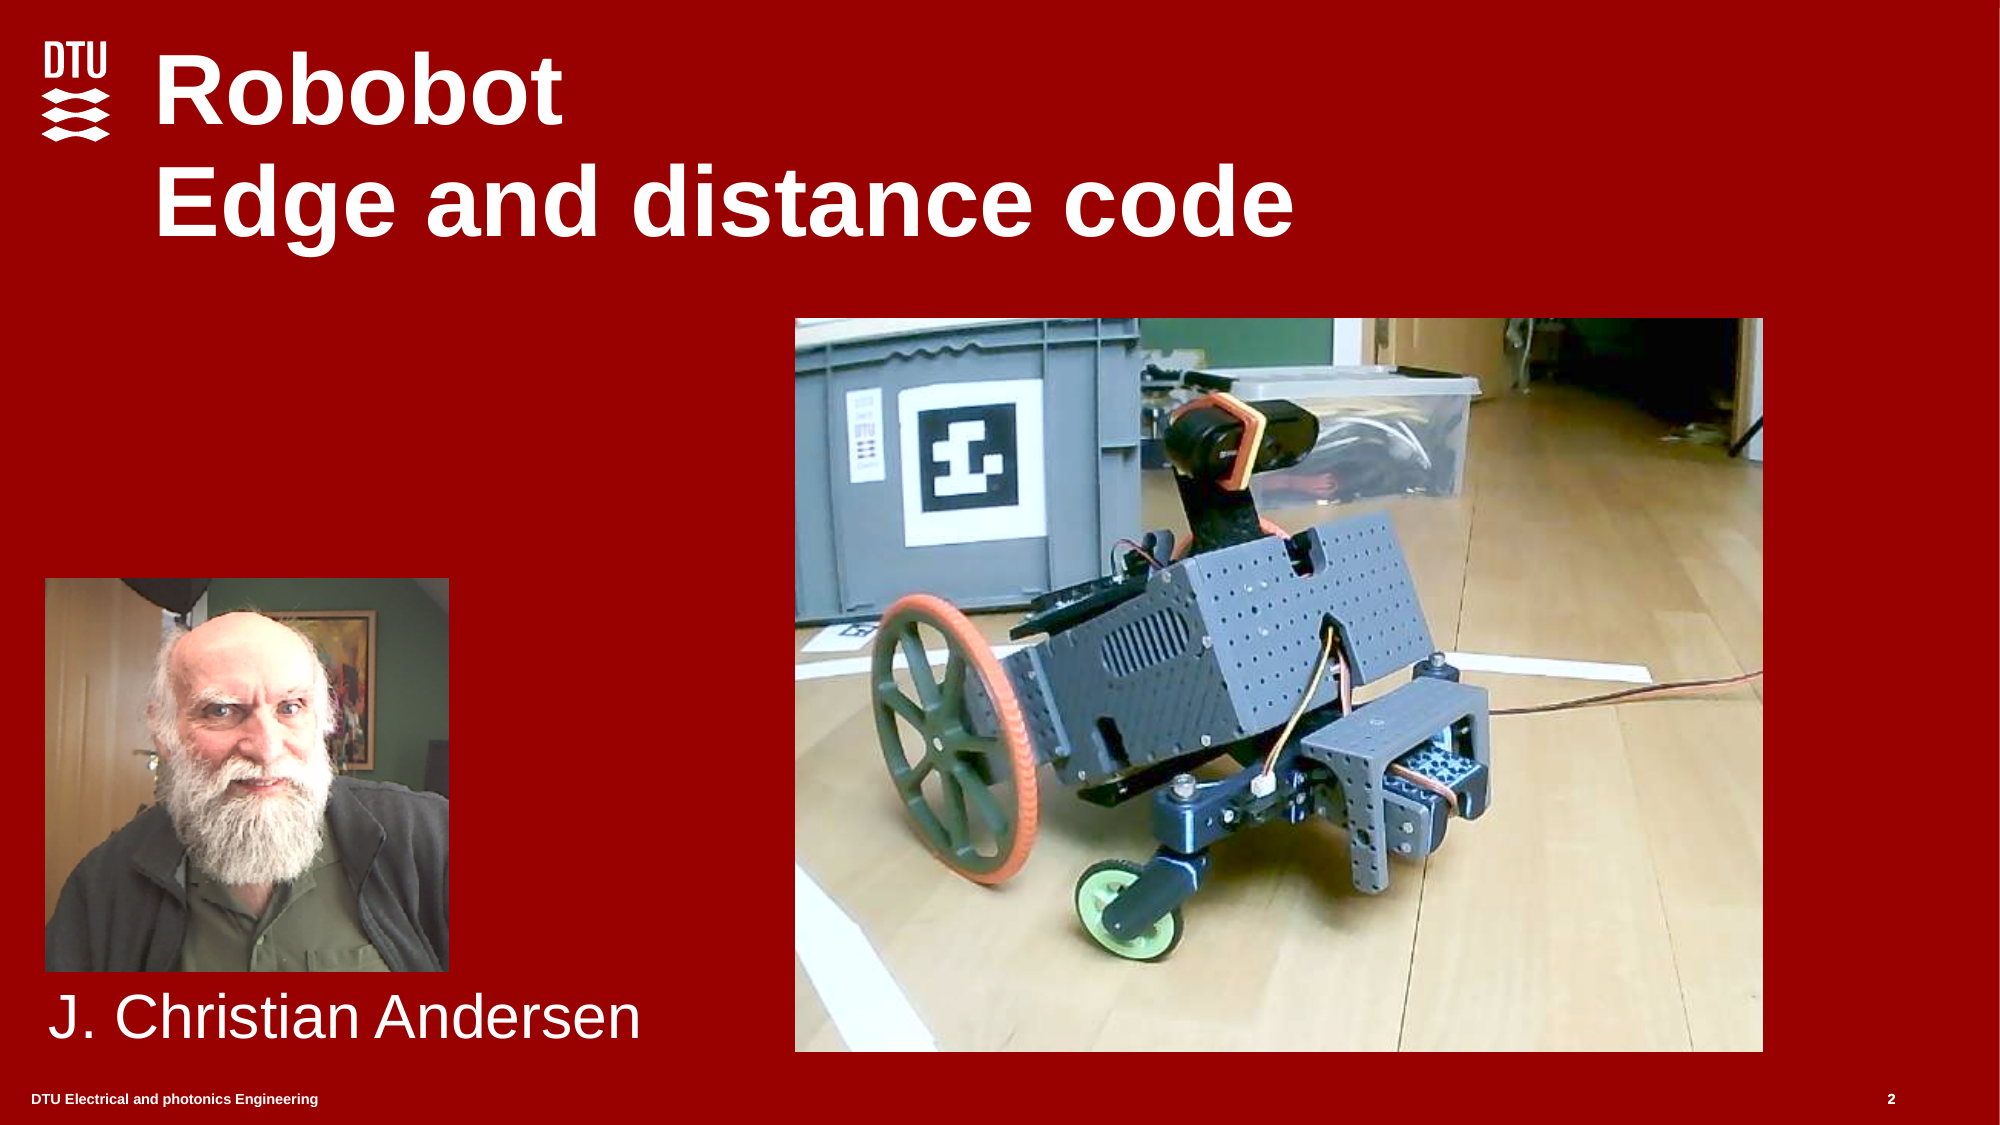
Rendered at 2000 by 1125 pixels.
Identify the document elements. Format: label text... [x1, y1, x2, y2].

picture [795, 318, 1763, 1052]
subtitle J. Christian Andersen [48, 956, 734, 1052]
slide_number 26 [1887, 1073, 1959, 1125]
picture [45, 578, 449, 972]
title Robobot Edge and distance code [153, 35, 1932, 480]
